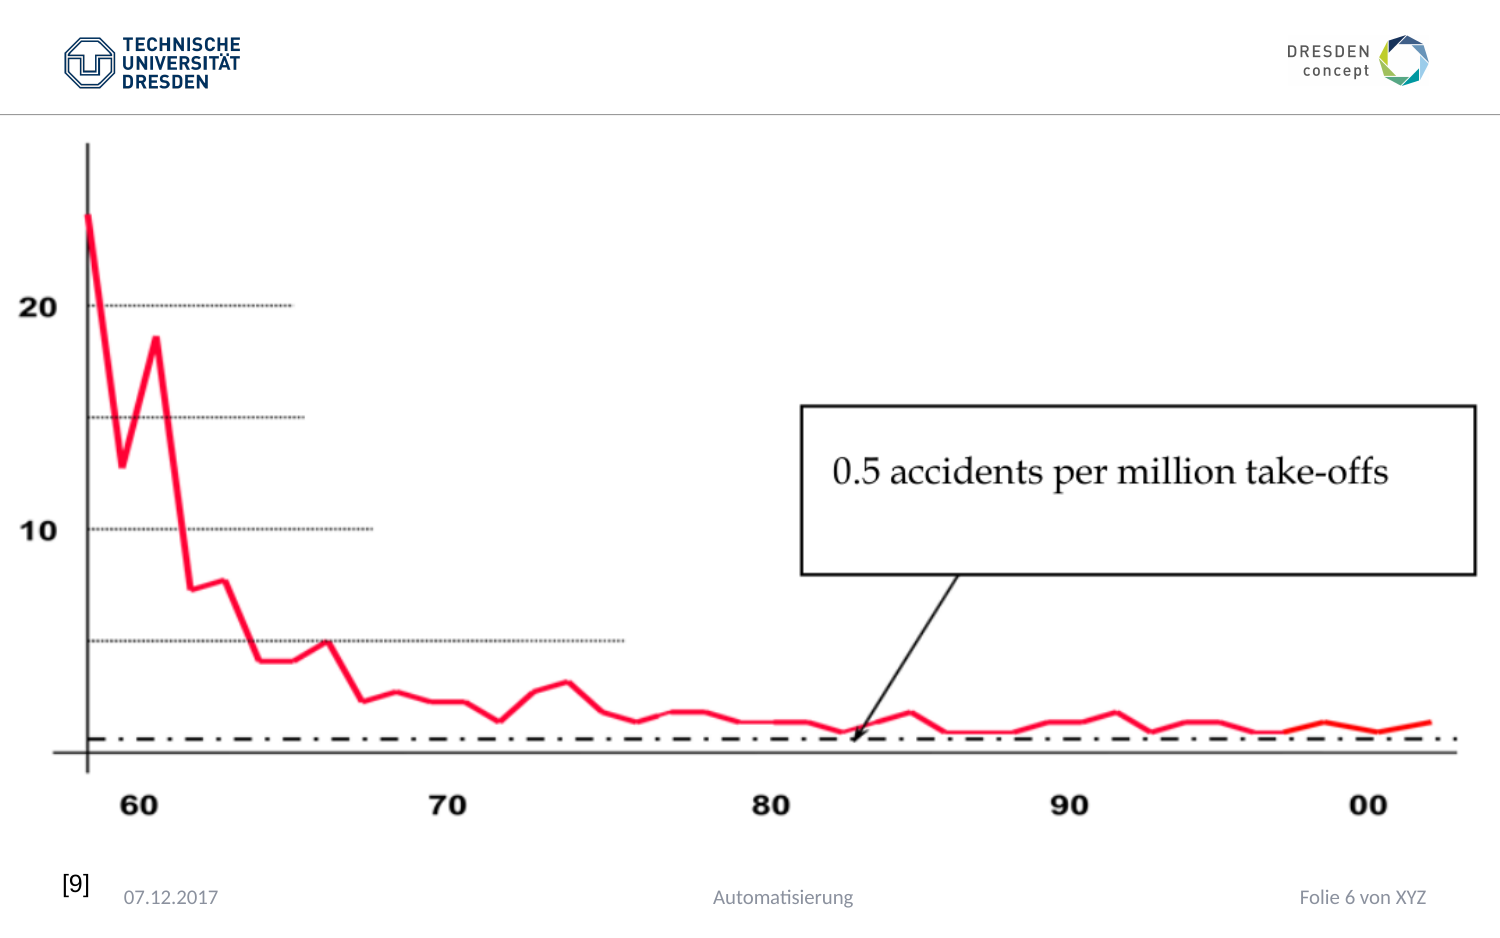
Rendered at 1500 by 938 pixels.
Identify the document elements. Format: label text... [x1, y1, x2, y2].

picture [0, 124, 1500, 856]
picture [64, 36, 240, 89]
picture [1288, 35, 1429, 86]
text_box [9] [47, 862, 125, 938]
footer Automatisierung [464, 874, 1102, 909]
slide_number 07.12.2017 [125, 874, 436, 909]
slide_number Folie <number> von XYZ [1113, 874, 1427, 909]
